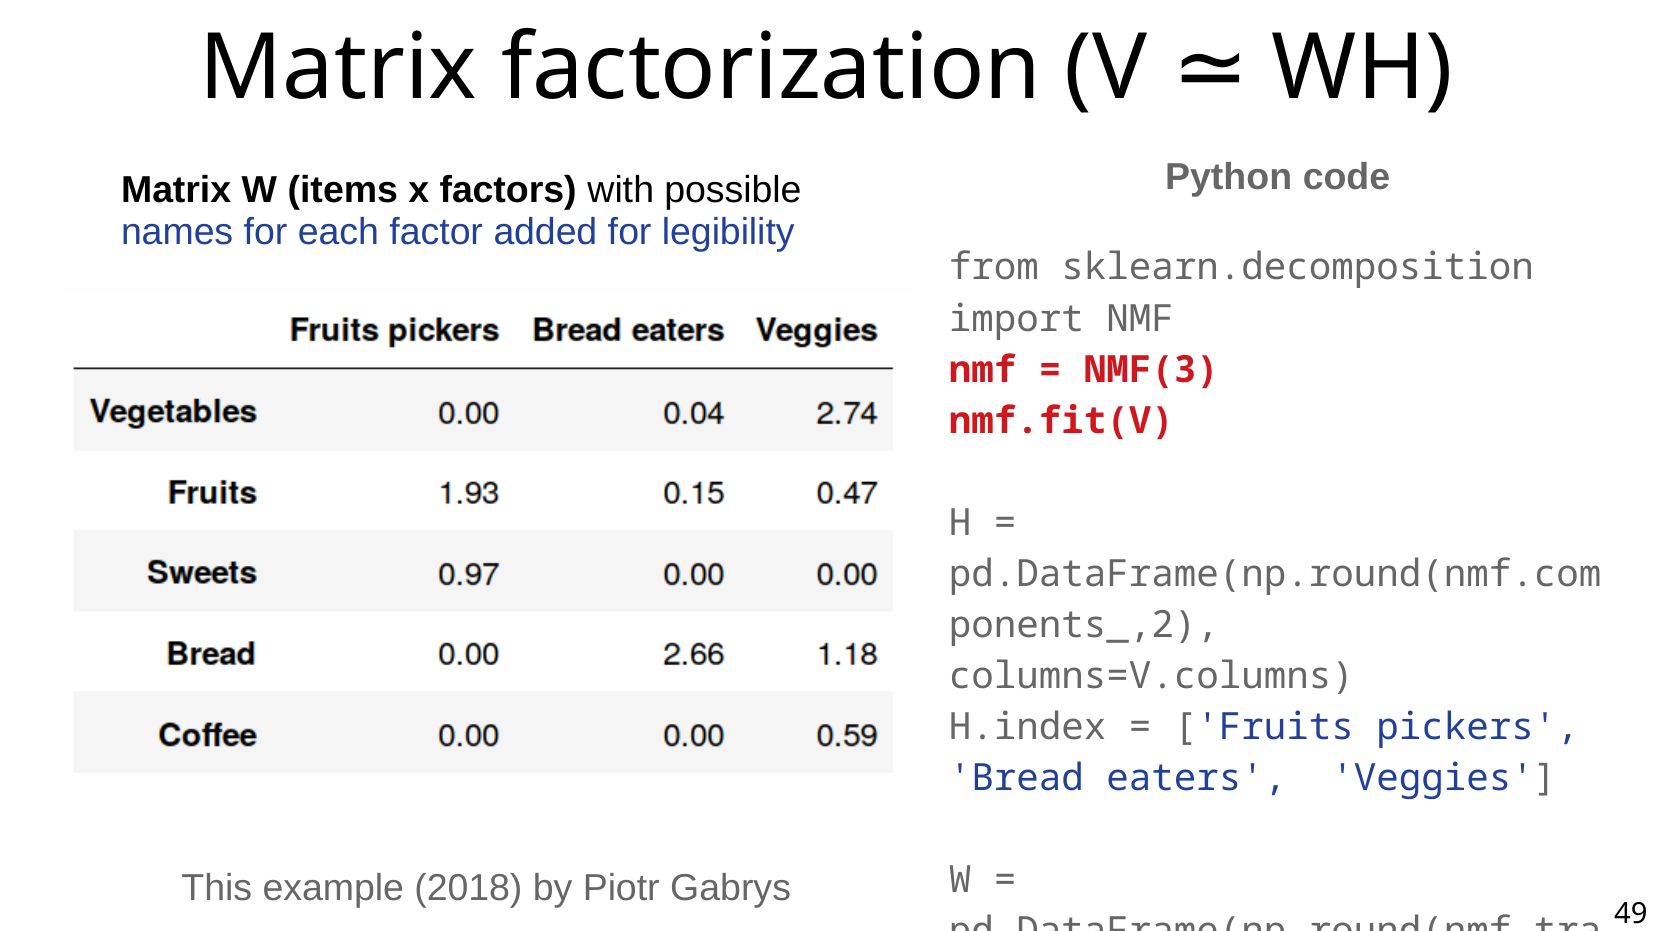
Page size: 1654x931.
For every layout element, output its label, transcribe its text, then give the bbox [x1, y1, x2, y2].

text_box Matrix W (items x factors) with possible names for each factor added for legibility [106, 161, 925, 261]
title Matrix factorization (V ≃ WH) [82, 1, 1571, 125]
picture [63, 288, 912, 784]
text_box This example (2018) by Piotr Gabrys [8, 859, 951, 926]
text_box Python code from sklearn.decomposition import NMF nmf = NMF(3) nmf.fit(V) H = pd.DataFrame(np.round(nmf.components_,2), columns=V.columns) H.index = ['Fruits pickers', 'Bread eaters', 'Veggies'] W = pd.DataFrame(np.round(nmf.transform(V),2), columns=H.index) W.index = V.index [933, 148, 1622, 923]
